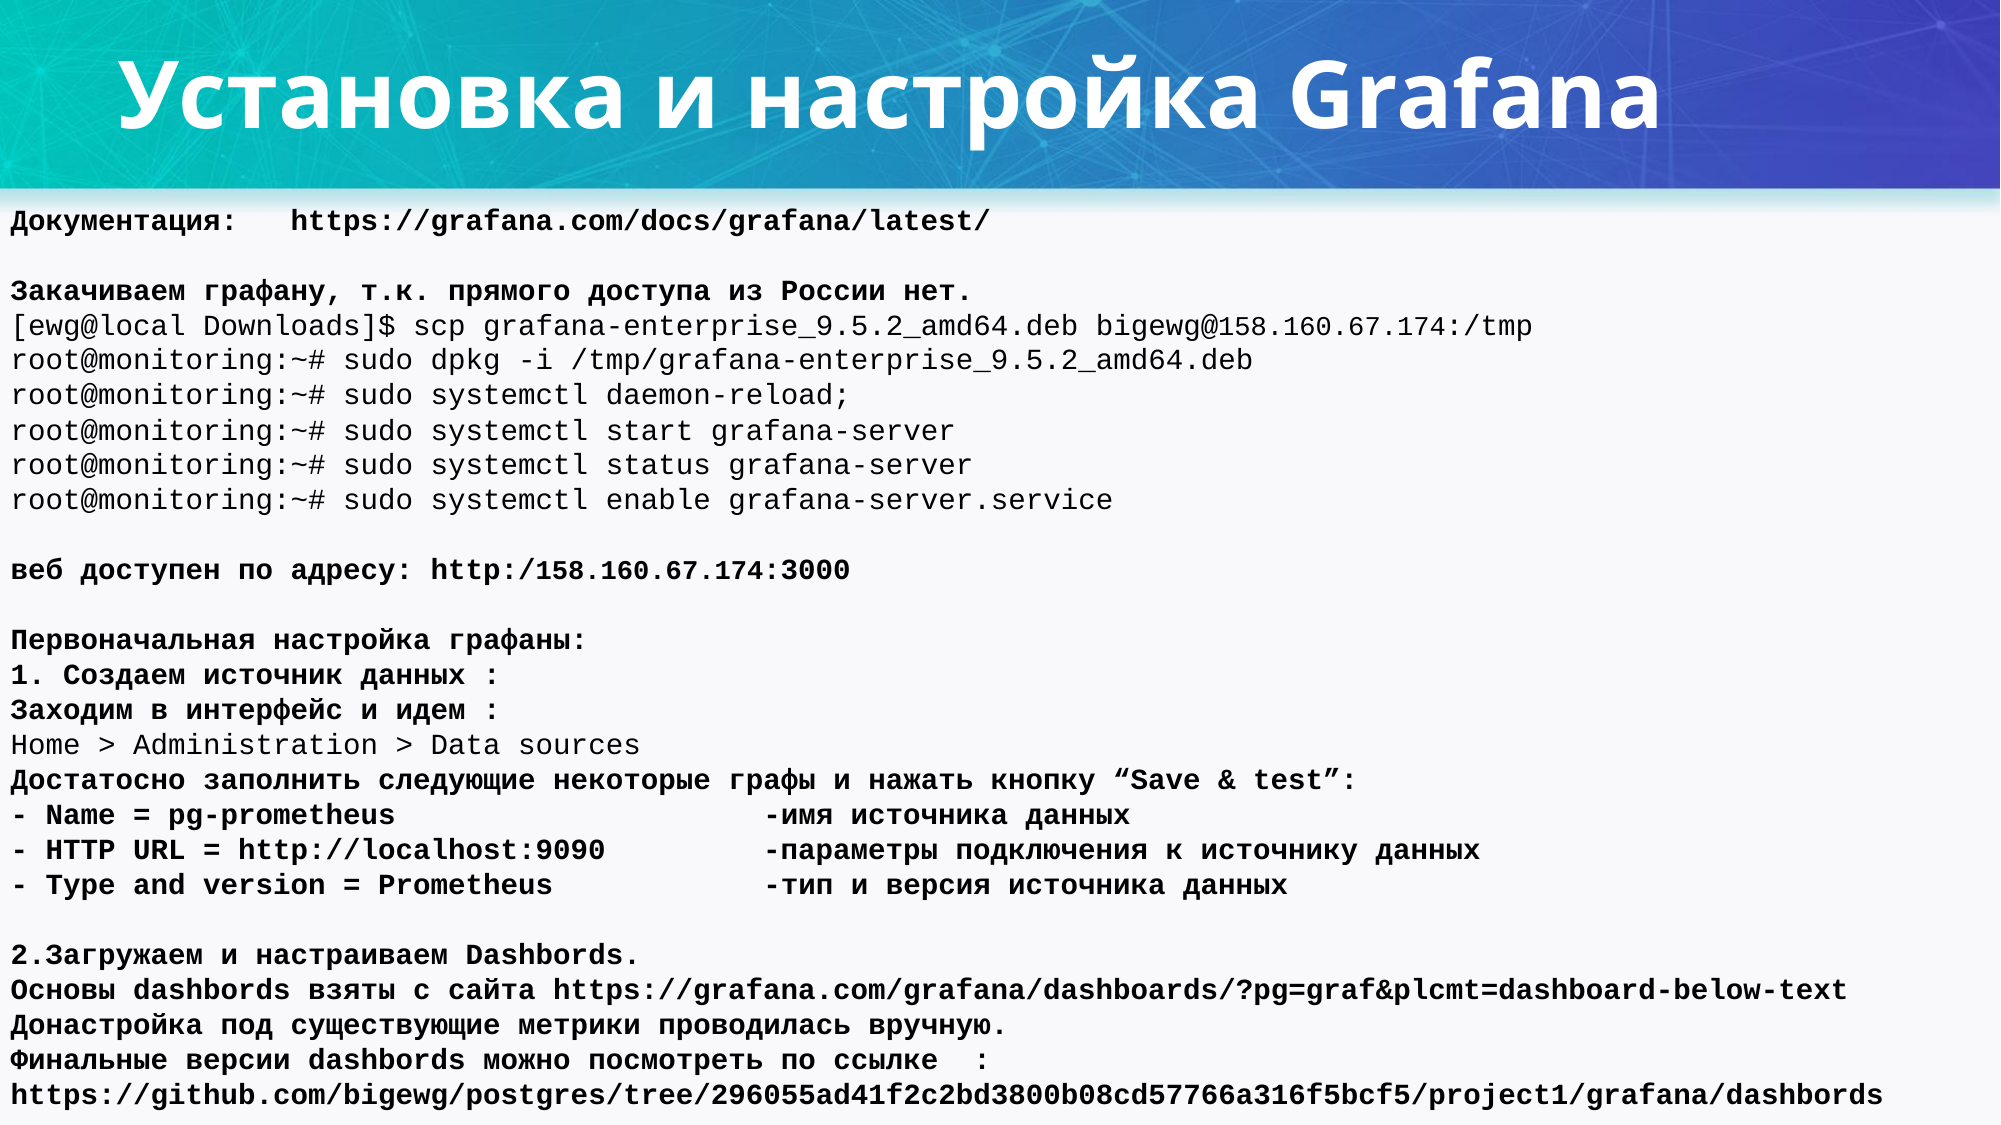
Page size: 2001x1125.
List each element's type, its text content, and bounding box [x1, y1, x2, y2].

picture [0, 0, 2000, 1125]
text_box Документация: https://grafana.com/docs/grafana/latest/ Закачиваем графану, т.к. прямого доступа из России нет. [ewg@local Downloads]$ scp grafana-enterprise_9.5.2_amd64.deb bigewg@158.160.67.174:/tmp root@monitoring:~# sudo dpkg -i /tmp/grafana-enterprise_9.5.2_amd64.deb root@monitoring:~# sudo systemctl daemon-reload; root@monitoring:~# sudo systemctl start grafana-server root@monitoring:~# sudo systemctl status grafana-server root@monitoring:~# sudo systemctl enable grafana-server.service веб доступен по адресу: http:/158.160.67.174:3000 Первоначальная настройка графаны: 1. Создаем источник данных : Заходим в интерфейс и идем : Home > Administration > Data sources Достатосно заполнить следующие некоторые графы и нажать кнопку “Save & test”: - Name = pg-prometheus -имя источника данных - HTTP URL = http://localhost:9090 -параметры подключения к источнику данных - Type and version = Prometheus -тип и версия источника данных 2.Загружаем и настраиваем Dashbords. Основы dashbords взяты с сайта https://grafana.com/grafana/dashboards/?pg=graf&plcmt=dashboard-below-text Донастройка под существующие метрики проводилась вручную. Финальные версии dashbords можно посмотреть по ссылке : https://github.com/bigewg/postgres/tree/296055ad41f2c2bd3800b08cd57766a316f5bcf5/project1/grafana/dashbords [0, 186, 1996, 1125]
text_box Установка и настройка Grafana [117, 57, 1882, 140]
text_box Установка и настройка Grafana [984, 87, 1004, 118]
